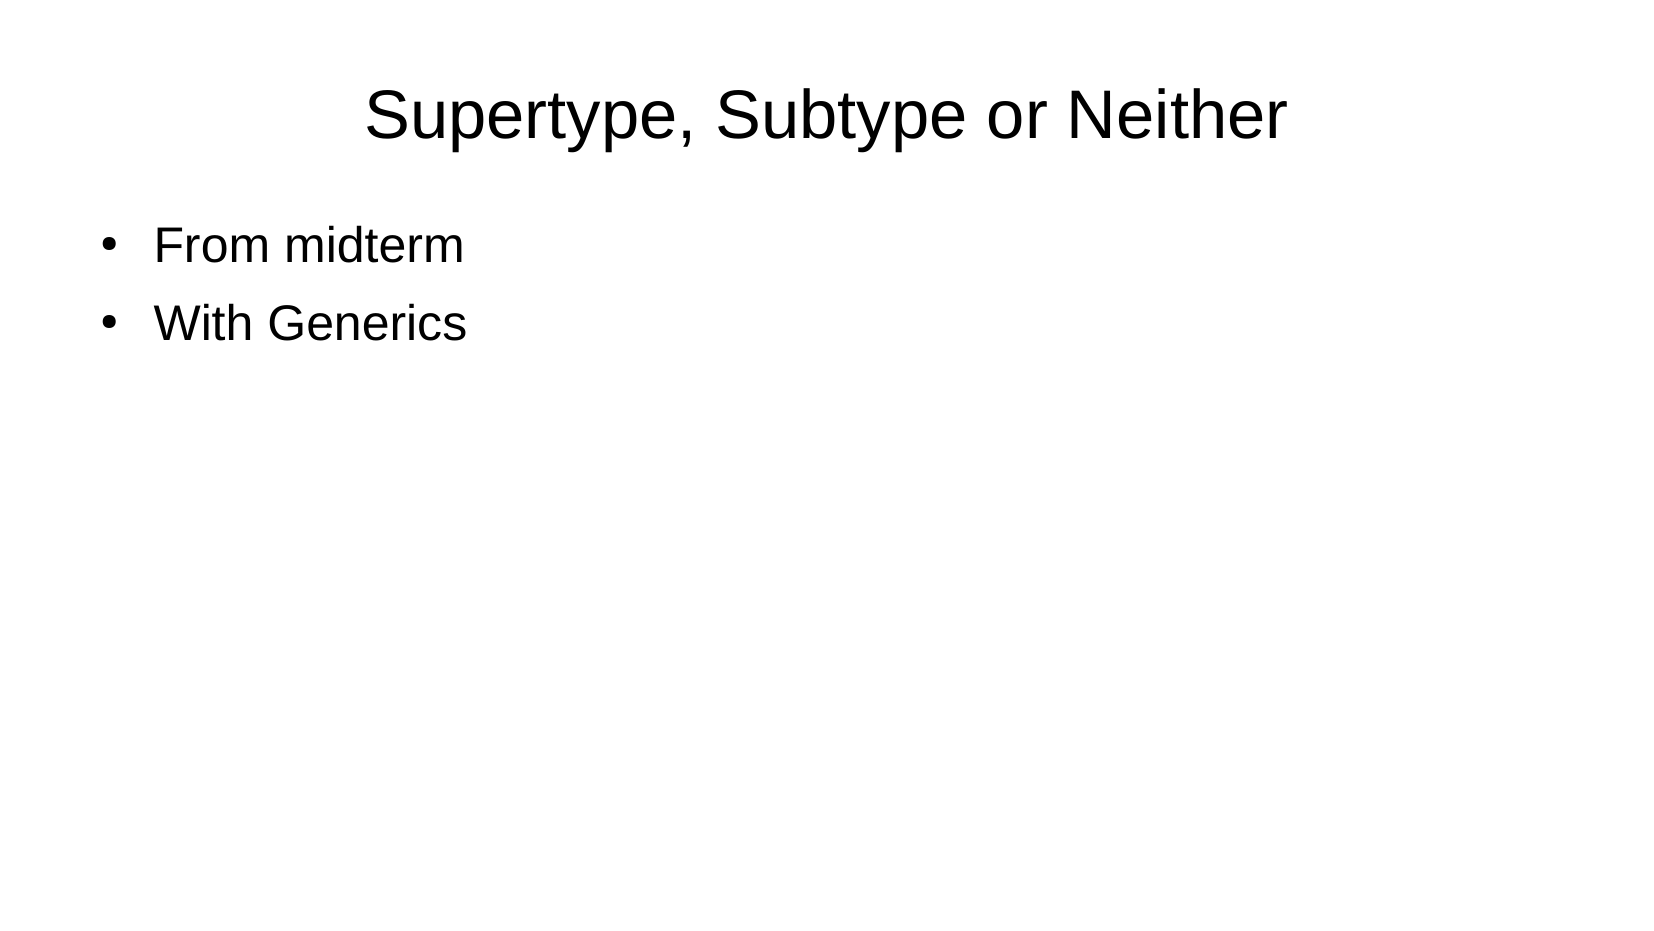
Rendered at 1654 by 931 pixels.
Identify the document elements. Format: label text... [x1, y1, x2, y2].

list From midterm With Generics [82, 217, 1571, 758]
title Supertype, Subtype or Neither [82, 37, 1571, 193]
